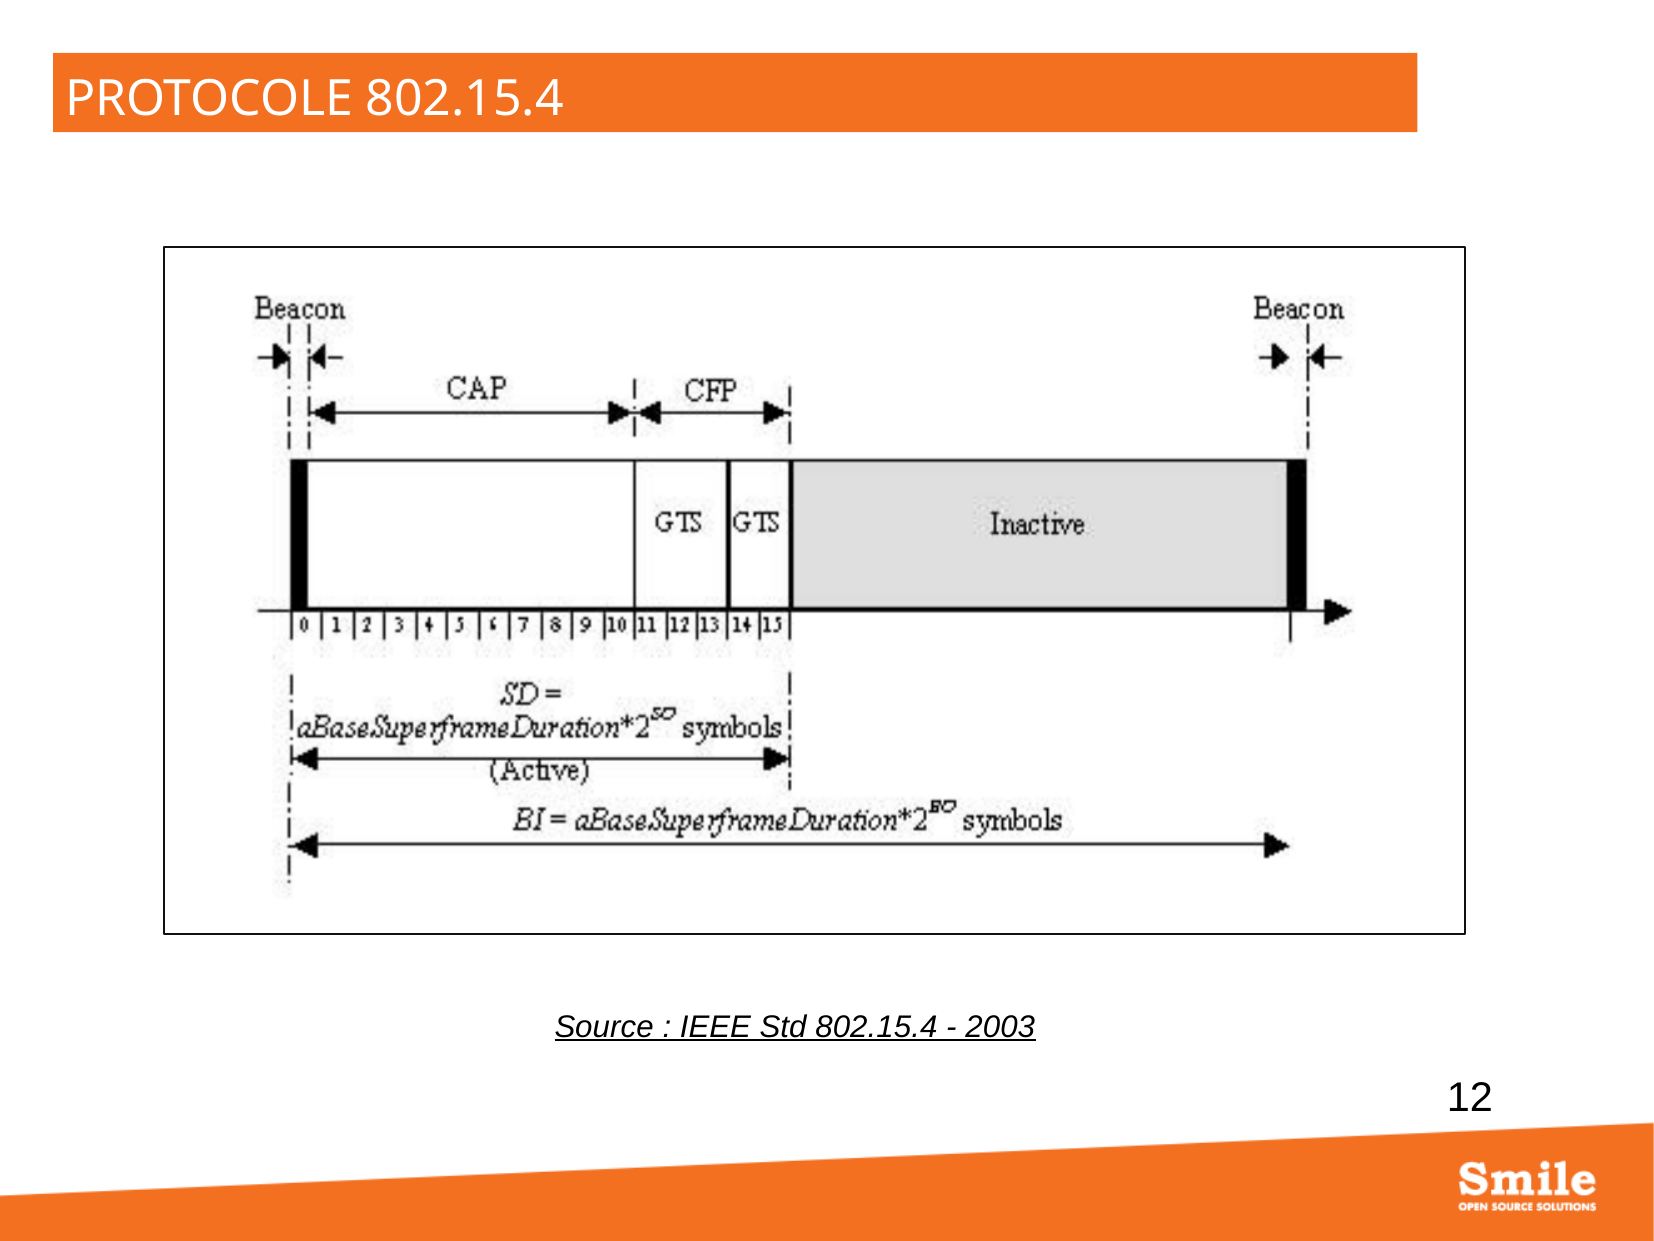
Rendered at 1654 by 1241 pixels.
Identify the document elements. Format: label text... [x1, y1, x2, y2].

title Protocole 802.15.4 [53, 52, 1418, 133]
picture [0, 0, 1654, 1241]
text_box Source : IEEE Std 802.15.4 - 2003 [539, 1001, 1052, 1052]
